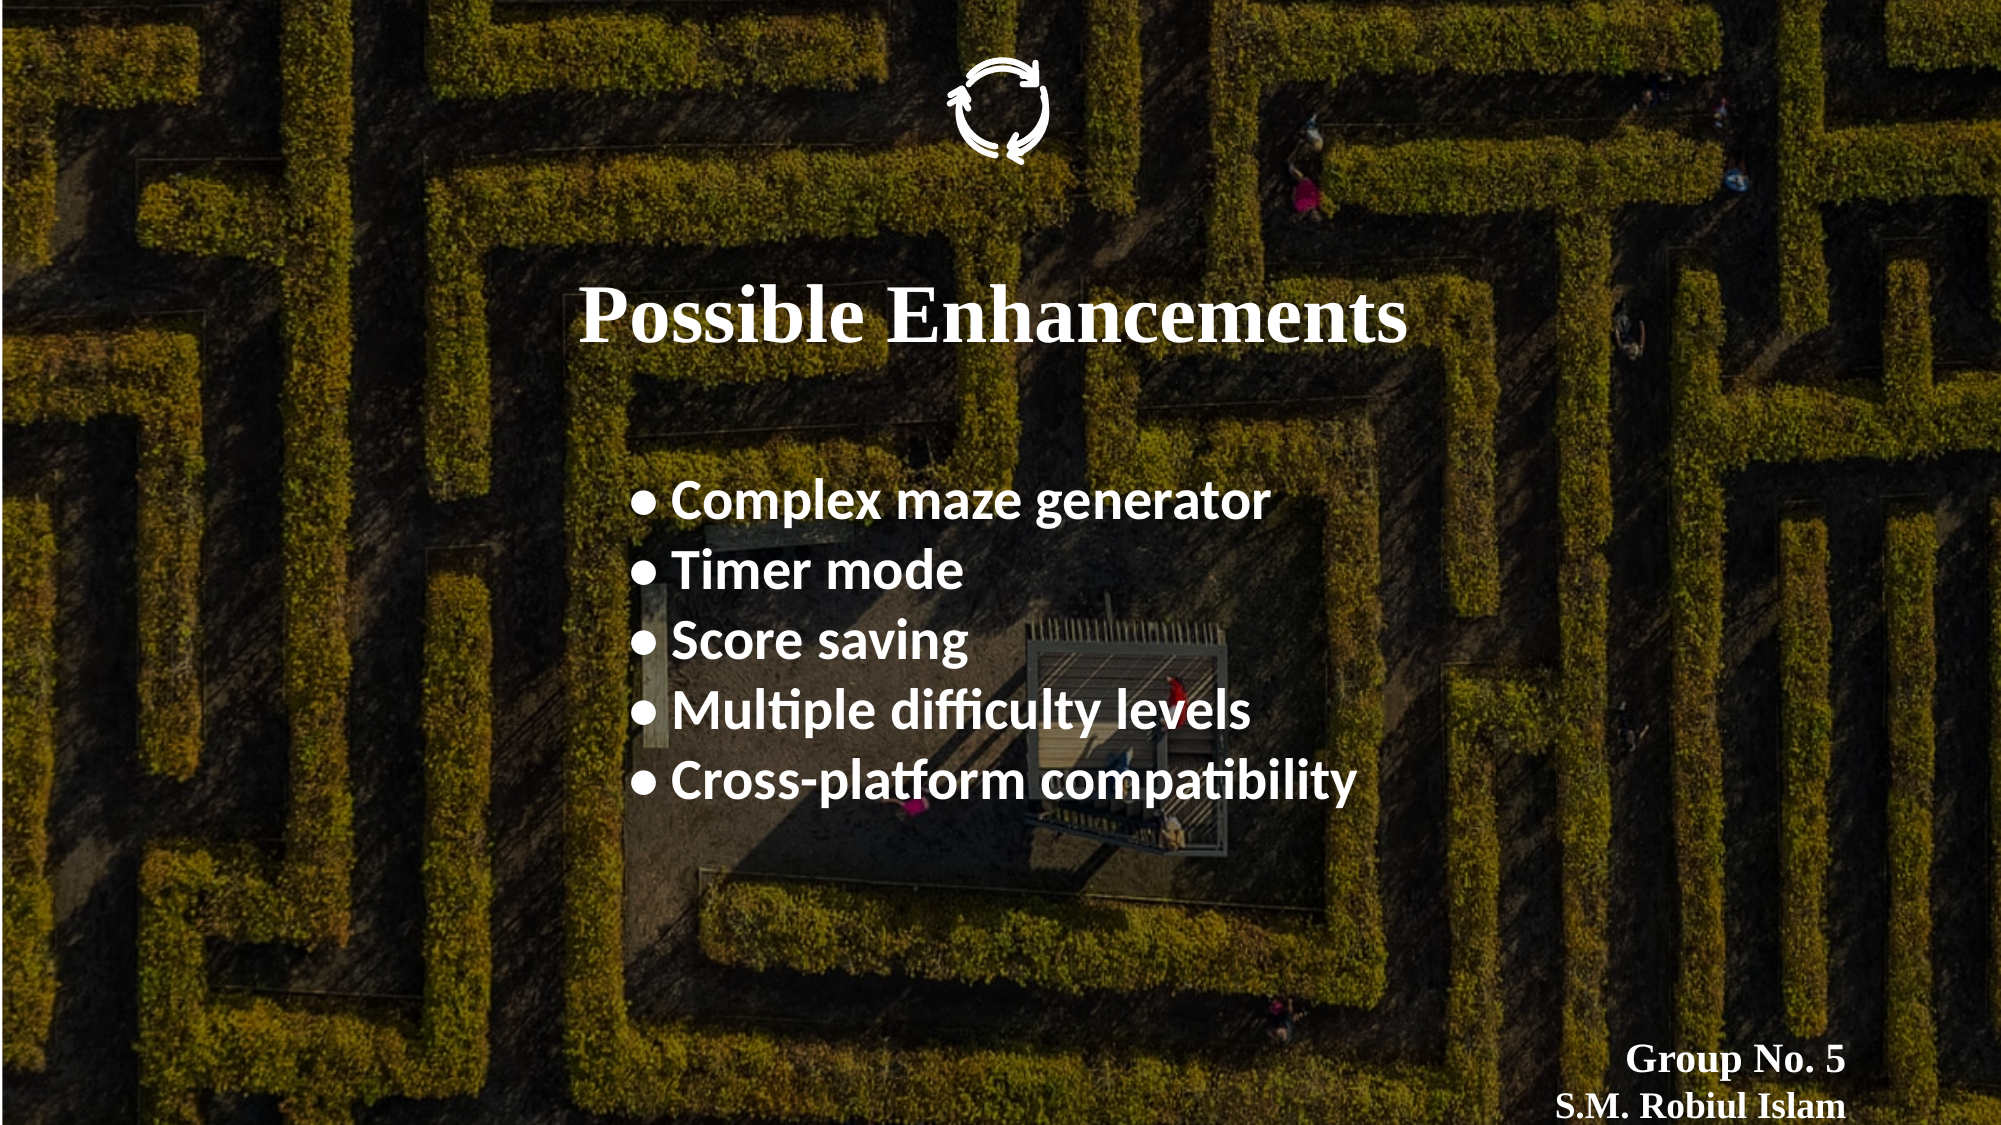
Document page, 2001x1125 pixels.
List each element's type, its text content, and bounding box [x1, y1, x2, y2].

text_box • Complex maze generator • Timer mode • Score saving • Multiple difficulty levels • Cross-platform compatibility [614, 453, 1390, 868]
picture [2, 0, 2000, 1125]
text_box Group No. 5 S.M. Robiul Islam [1539, 1023, 2000, 1125]
text_box Possible Enhancements [564, 251, 1437, 368]
